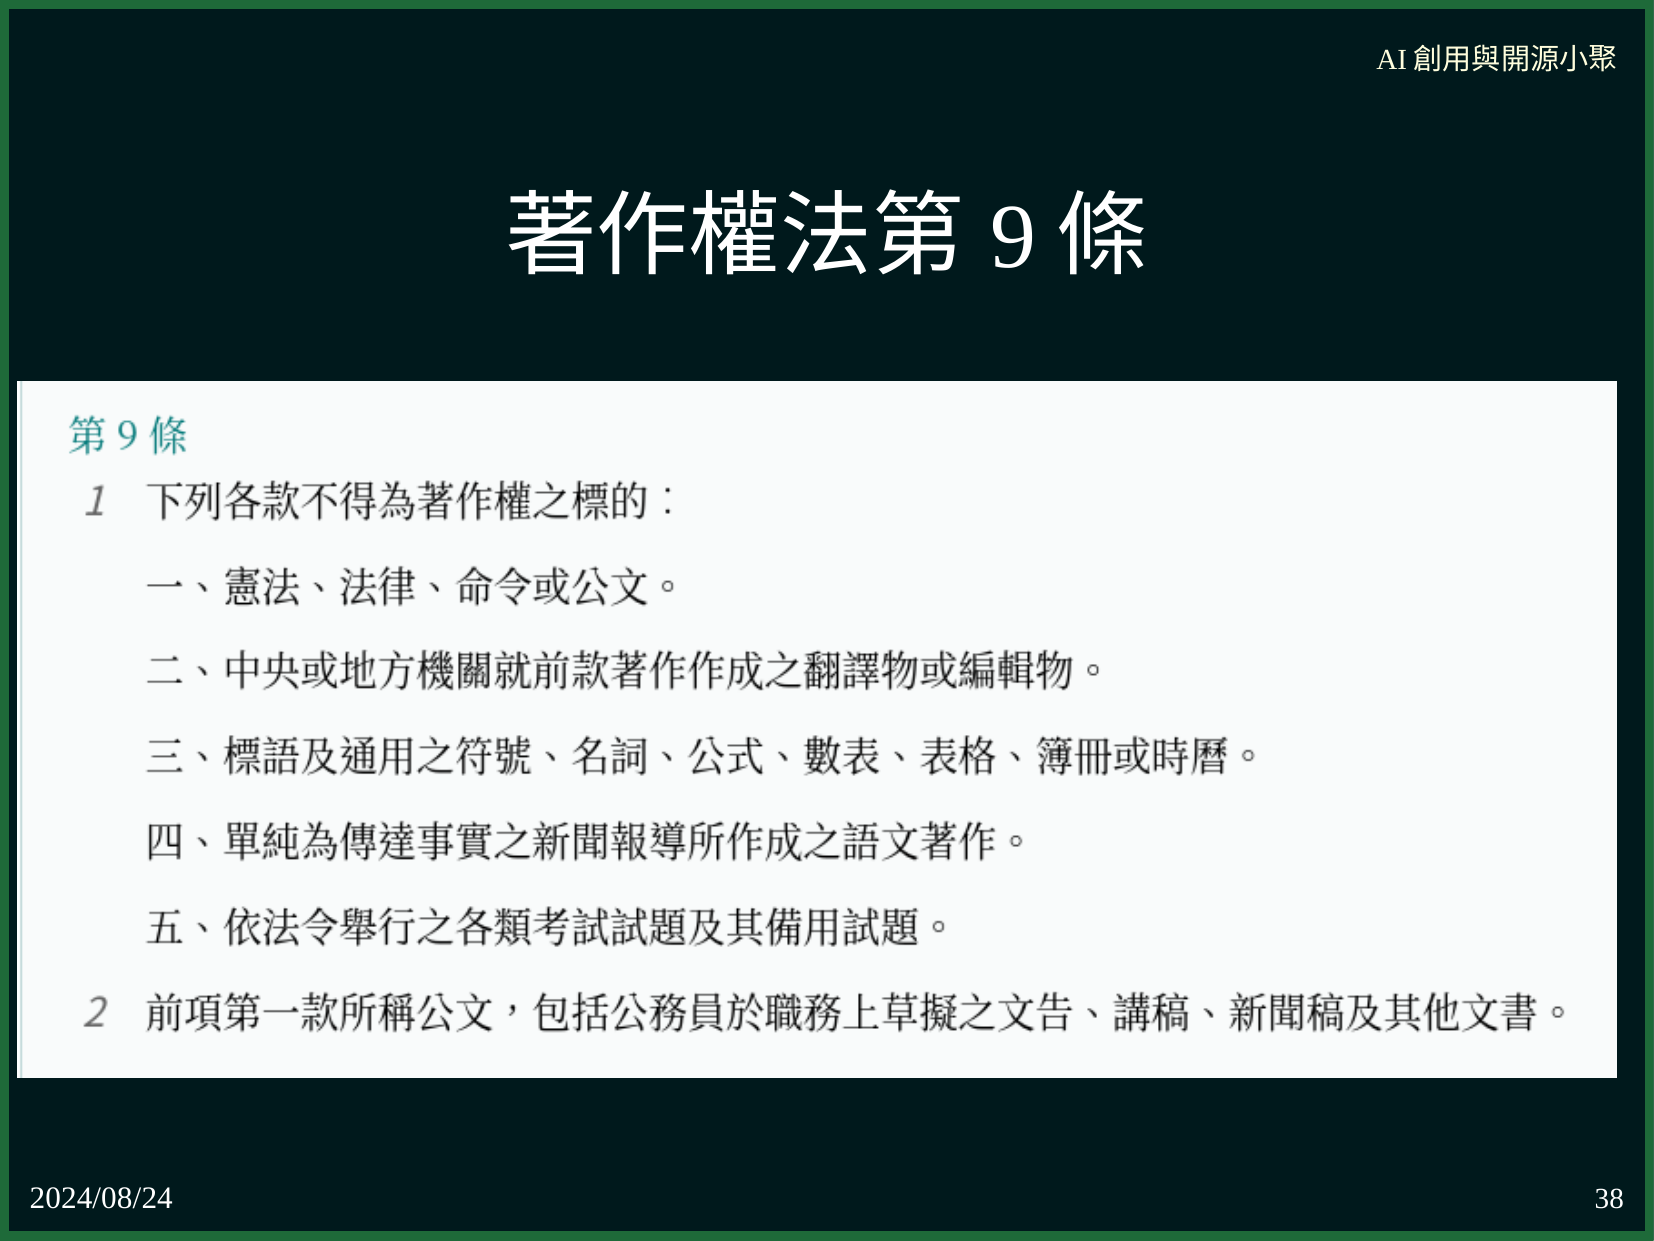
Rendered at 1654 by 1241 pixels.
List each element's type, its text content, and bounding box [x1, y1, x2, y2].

picture [17, 381, 1617, 1078]
title 著作權法第9條 [82, 135, 1571, 319]
